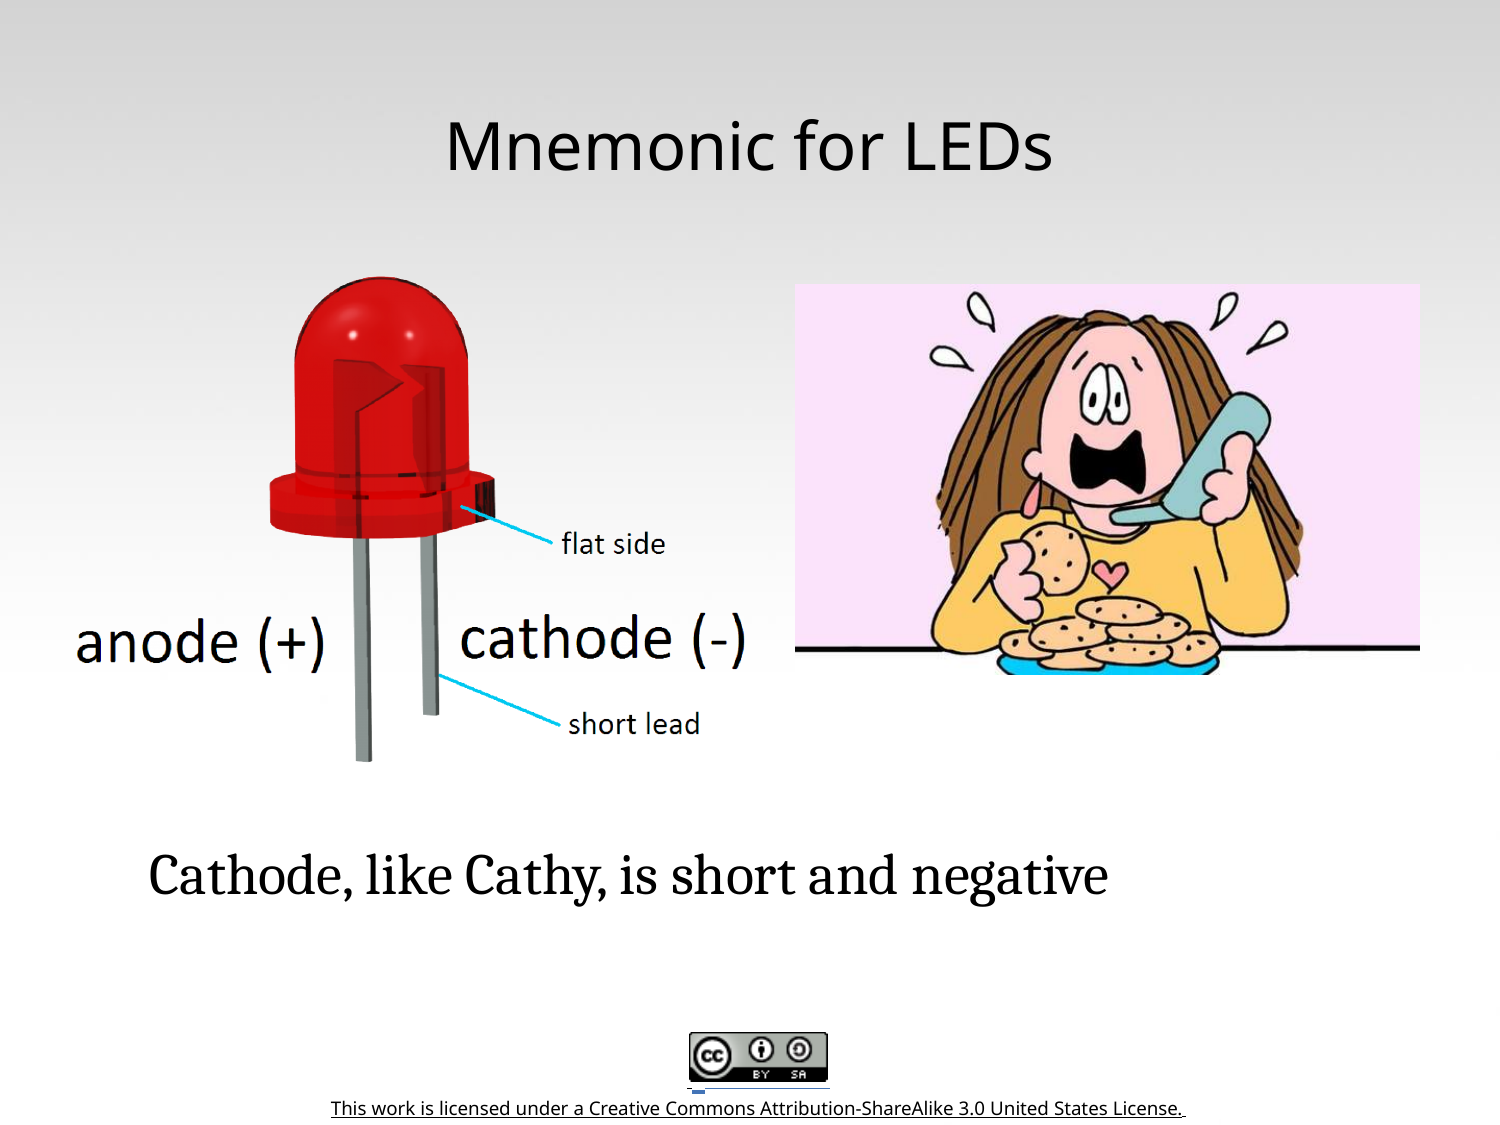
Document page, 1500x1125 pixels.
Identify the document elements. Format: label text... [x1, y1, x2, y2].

title Mnemonic for LEDs [112, 50, 1388, 238]
picture [0, 0, 1500, 1125]
list Cathode, like Cathy, is short and negative [135, 828, 1456, 961]
